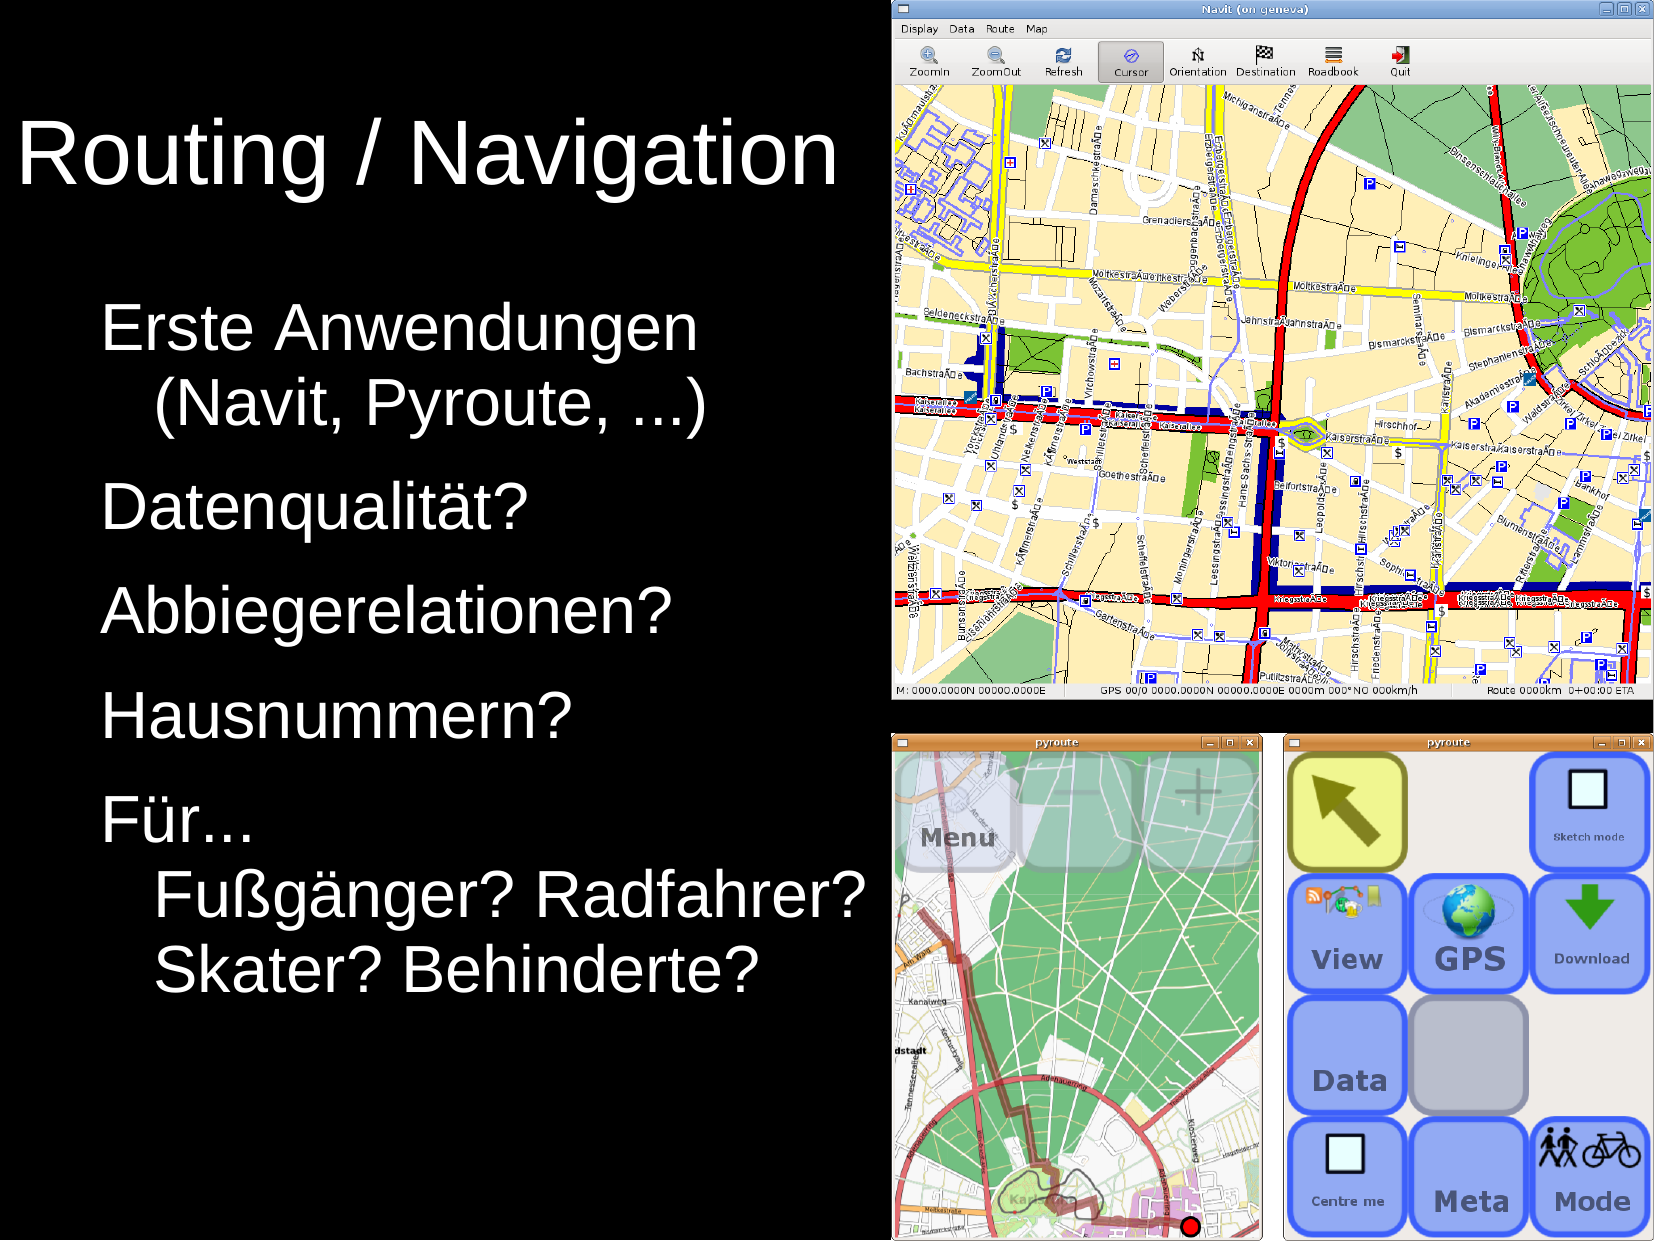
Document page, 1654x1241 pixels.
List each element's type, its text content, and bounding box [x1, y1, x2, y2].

title Routing / Navigation [0, 49, 857, 257]
picture [891, 733, 1654, 1241]
picture [891, 0, 1654, 700]
list Erste Anwendungen (Navit, Pyroute, ...) Datenqualität? Abbiegerelationen? Hausnummern? Für... Fußgänger? Radfahrer? Skater? Behinderte? [82, 290, 886, 1156]
